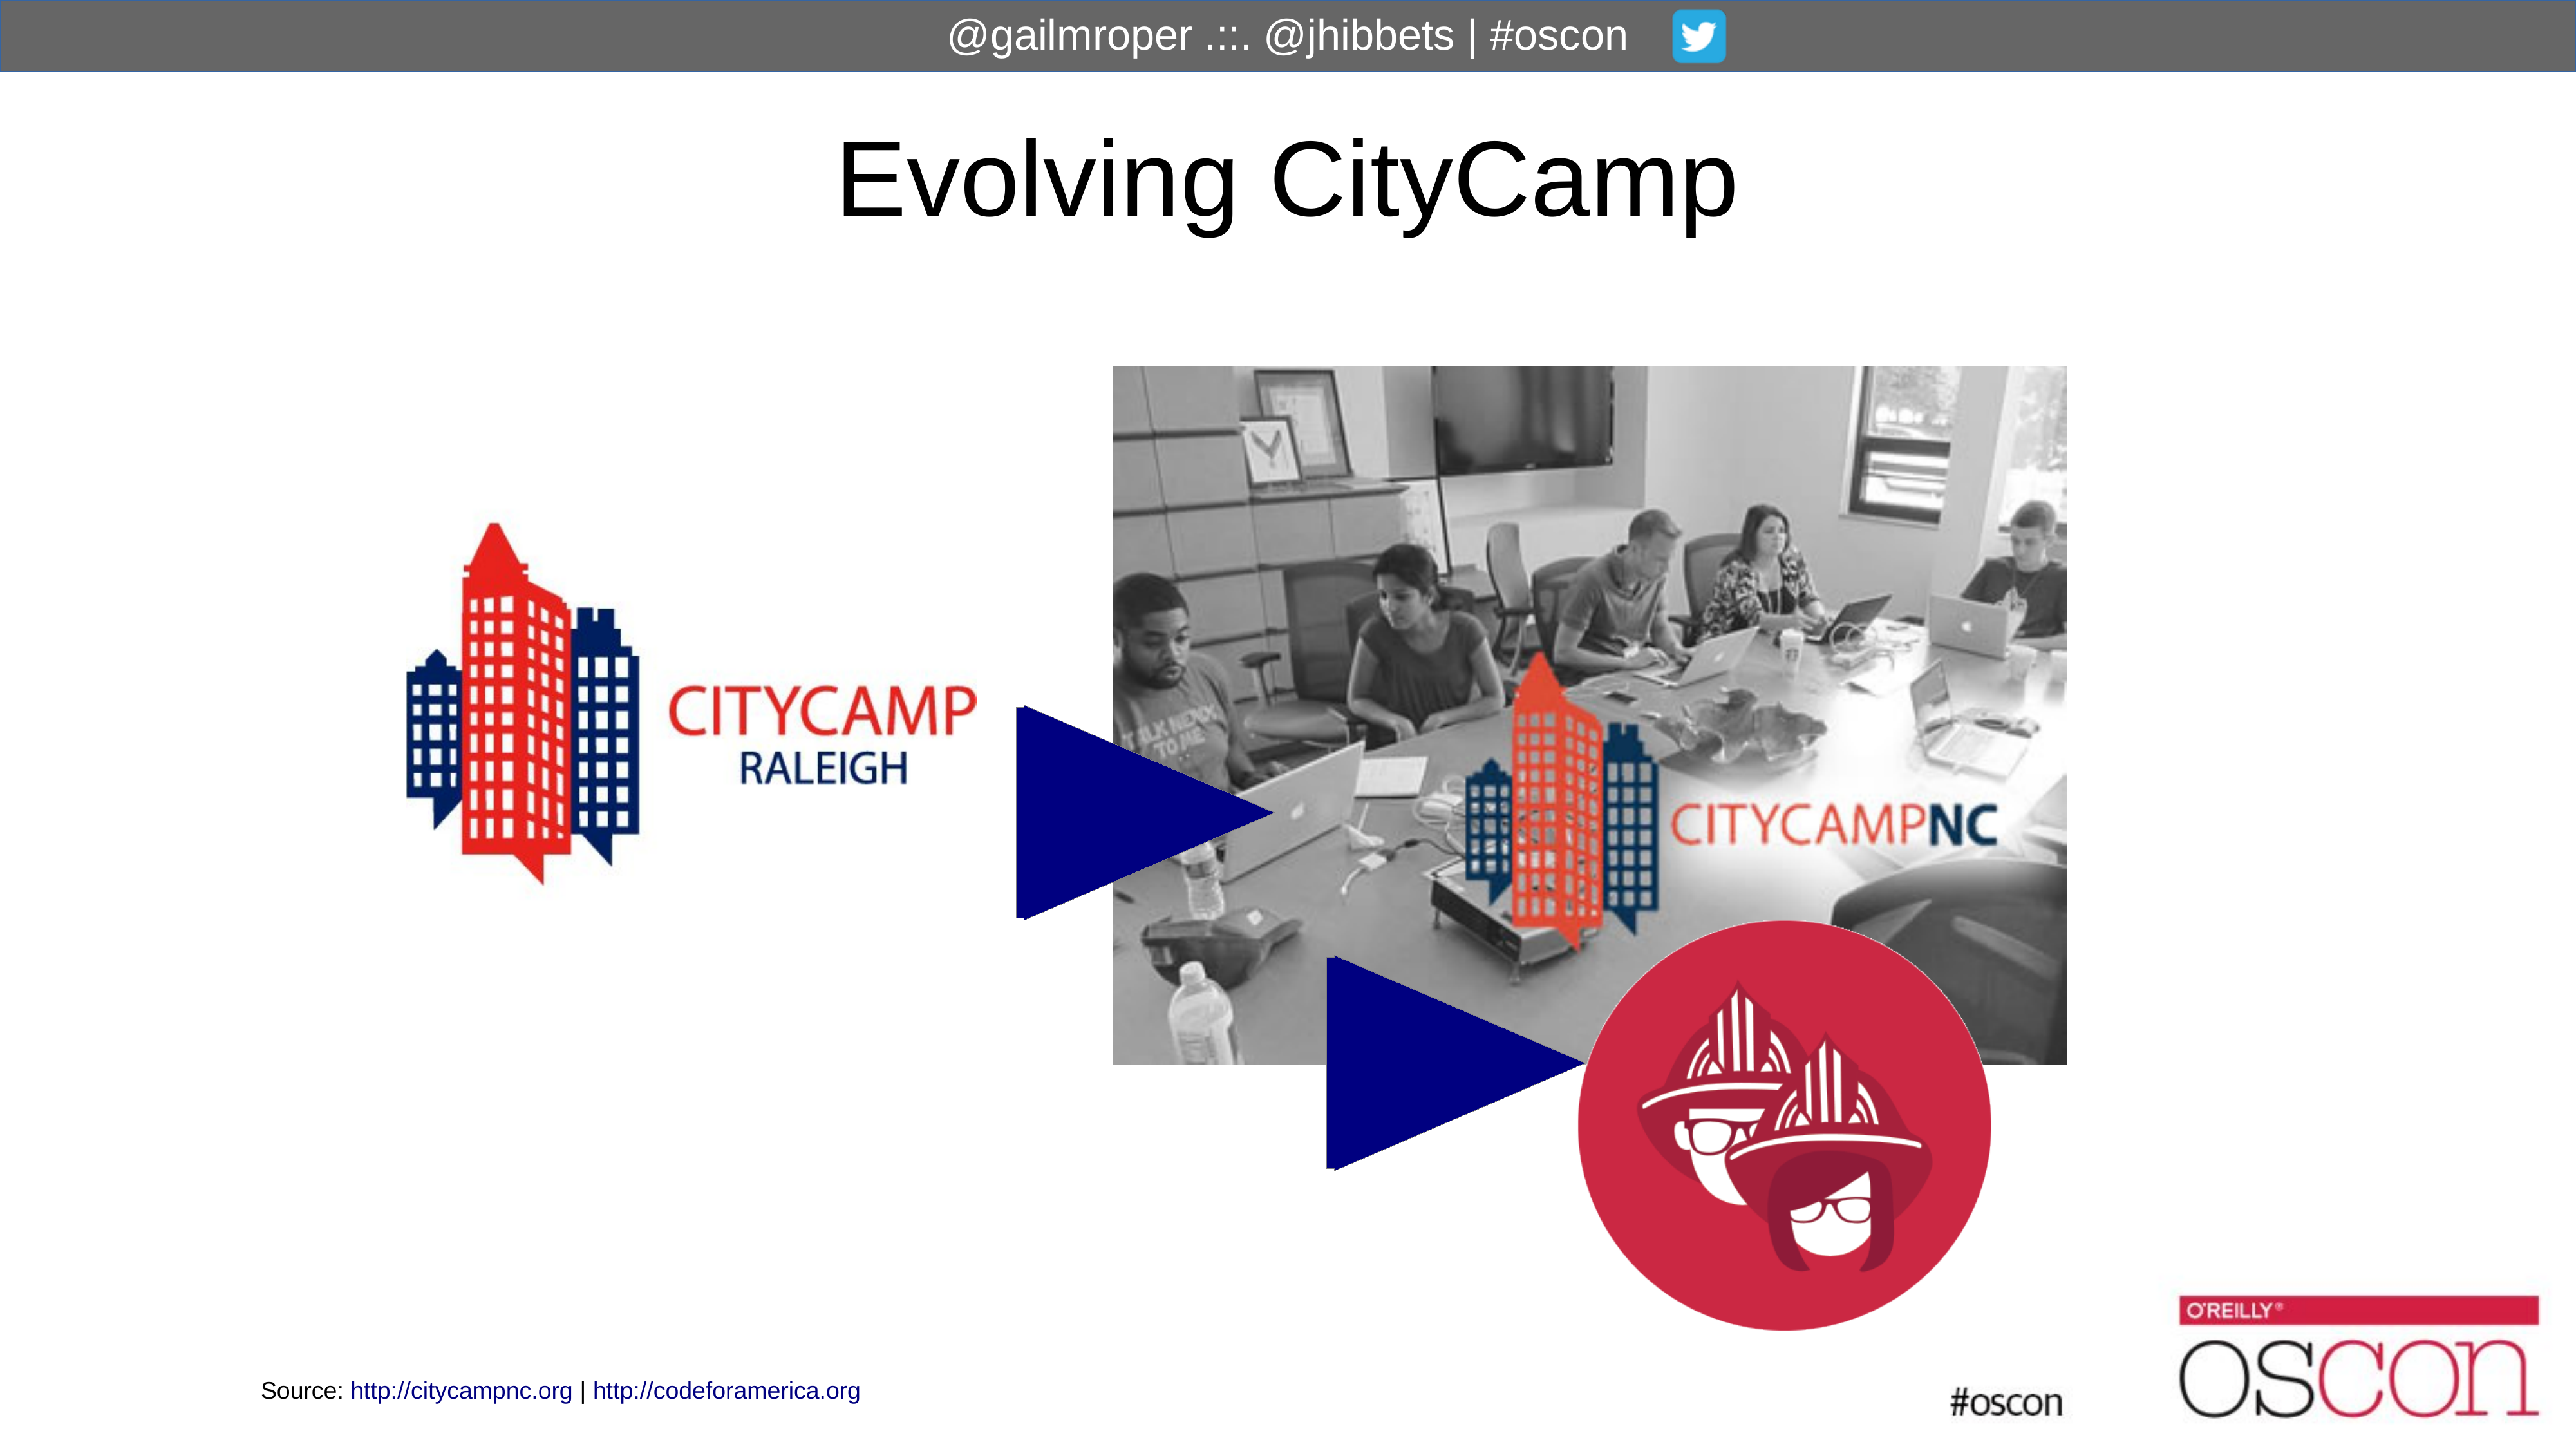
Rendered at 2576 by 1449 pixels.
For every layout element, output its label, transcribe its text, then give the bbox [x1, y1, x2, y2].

picture [1137, 30, 1149, 47]
title Evolving CityCamp [129, 57, 2447, 300]
picture [0, 72, 2576, 1449]
text_box [1326, 955, 1586, 1171]
text_box Source: http://citycampnc.org | http://codeforamerica.org [251, 1372, 885, 1410]
picture [996, 30, 1008, 47]
text_box [1016, 705, 1275, 920]
picture [1, 1, 2575, 71]
